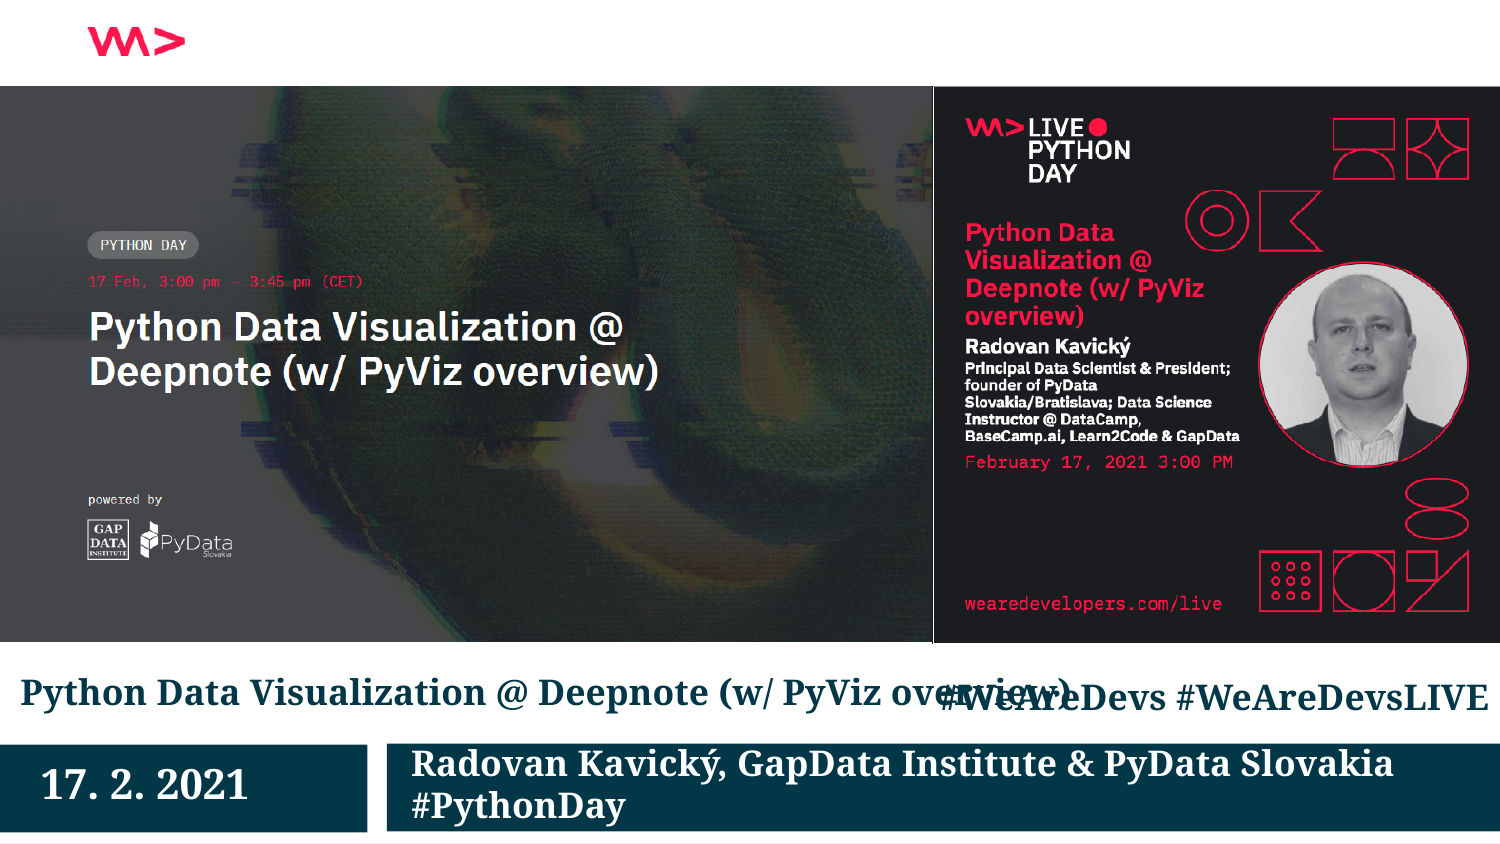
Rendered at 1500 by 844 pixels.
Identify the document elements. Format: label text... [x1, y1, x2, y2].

text_box #WeAreDevs #WeAreDevsLIVE [353, 652, 1500, 751]
text_box Radovan Kavický, GapData Institute & PyData Slovakia #PythonDay [400, 751, 1500, 826]
picture [0, 0, 1500, 741]
text_box Python Data Visualization @ Deepnote (w/ PyViz overview) [9, 599, 1168, 718]
text_box 17. 2. 2021 [29, 741, 378, 826]
